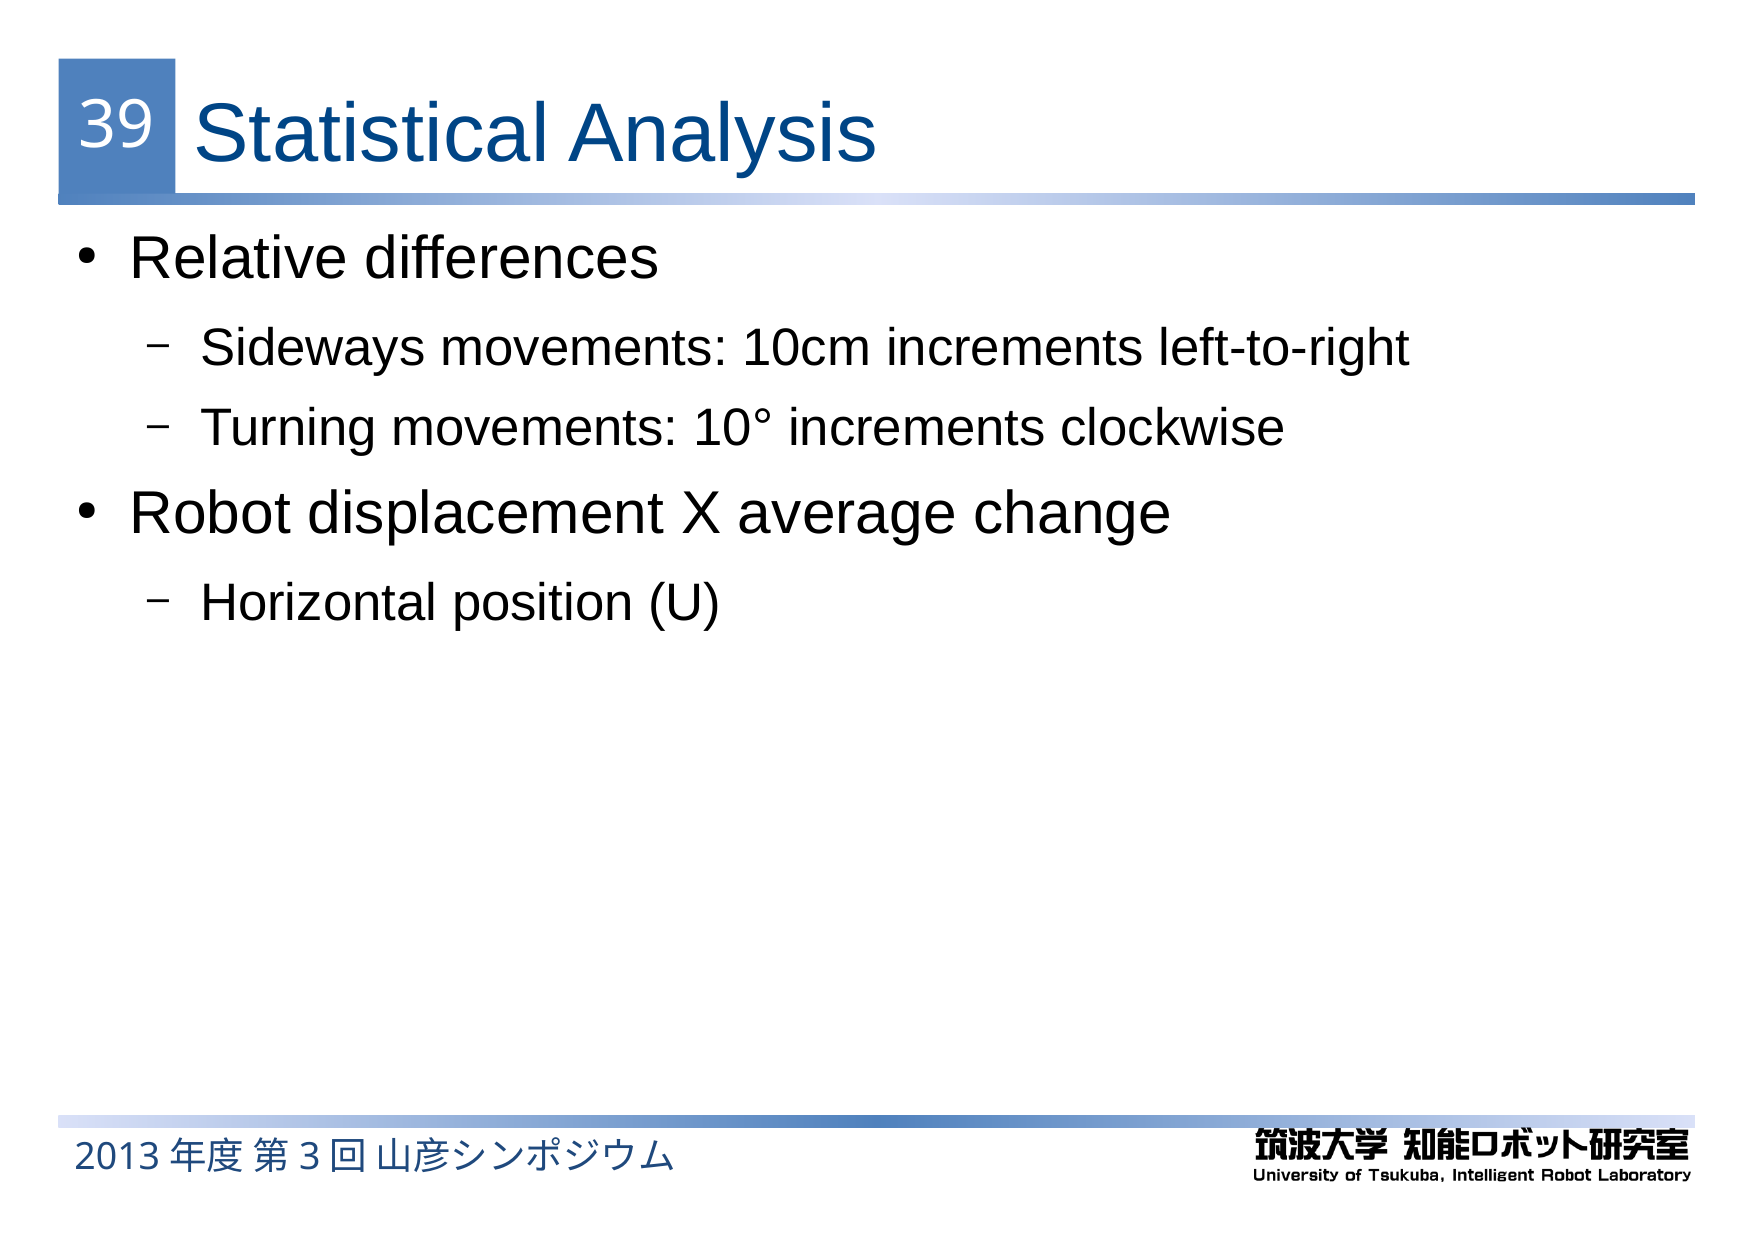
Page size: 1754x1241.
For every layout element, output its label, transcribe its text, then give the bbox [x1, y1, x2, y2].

title Statistical Analysis [193, 61, 1651, 205]
list Relative differences Sideways movements: 10cm increments left-to-right Turning movements: 10° increments clockwise Robot displacement X average change Horizontal position (U) [58, 223, 1696, 1116]
picture [1252, 1127, 1691, 1182]
